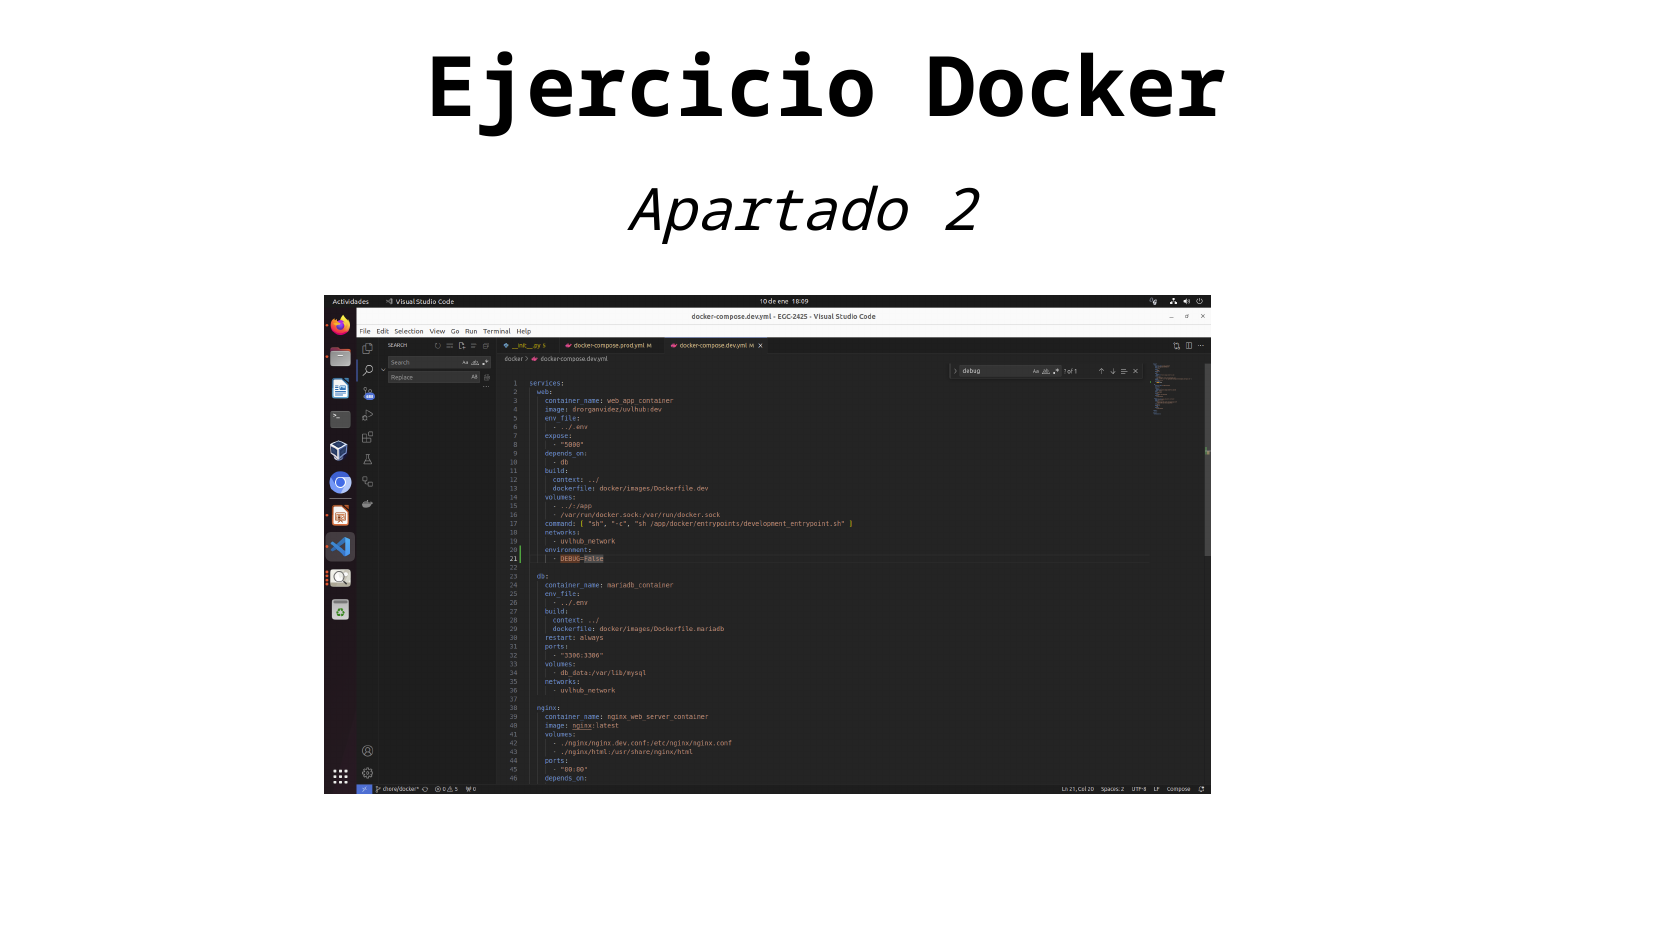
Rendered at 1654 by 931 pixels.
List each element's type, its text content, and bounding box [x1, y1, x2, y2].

subtitle [82, 217, 1571, 758]
title Ejercicio Docker Apartado 2 [82, 57, 1571, 217]
picture [324, 295, 1211, 794]
